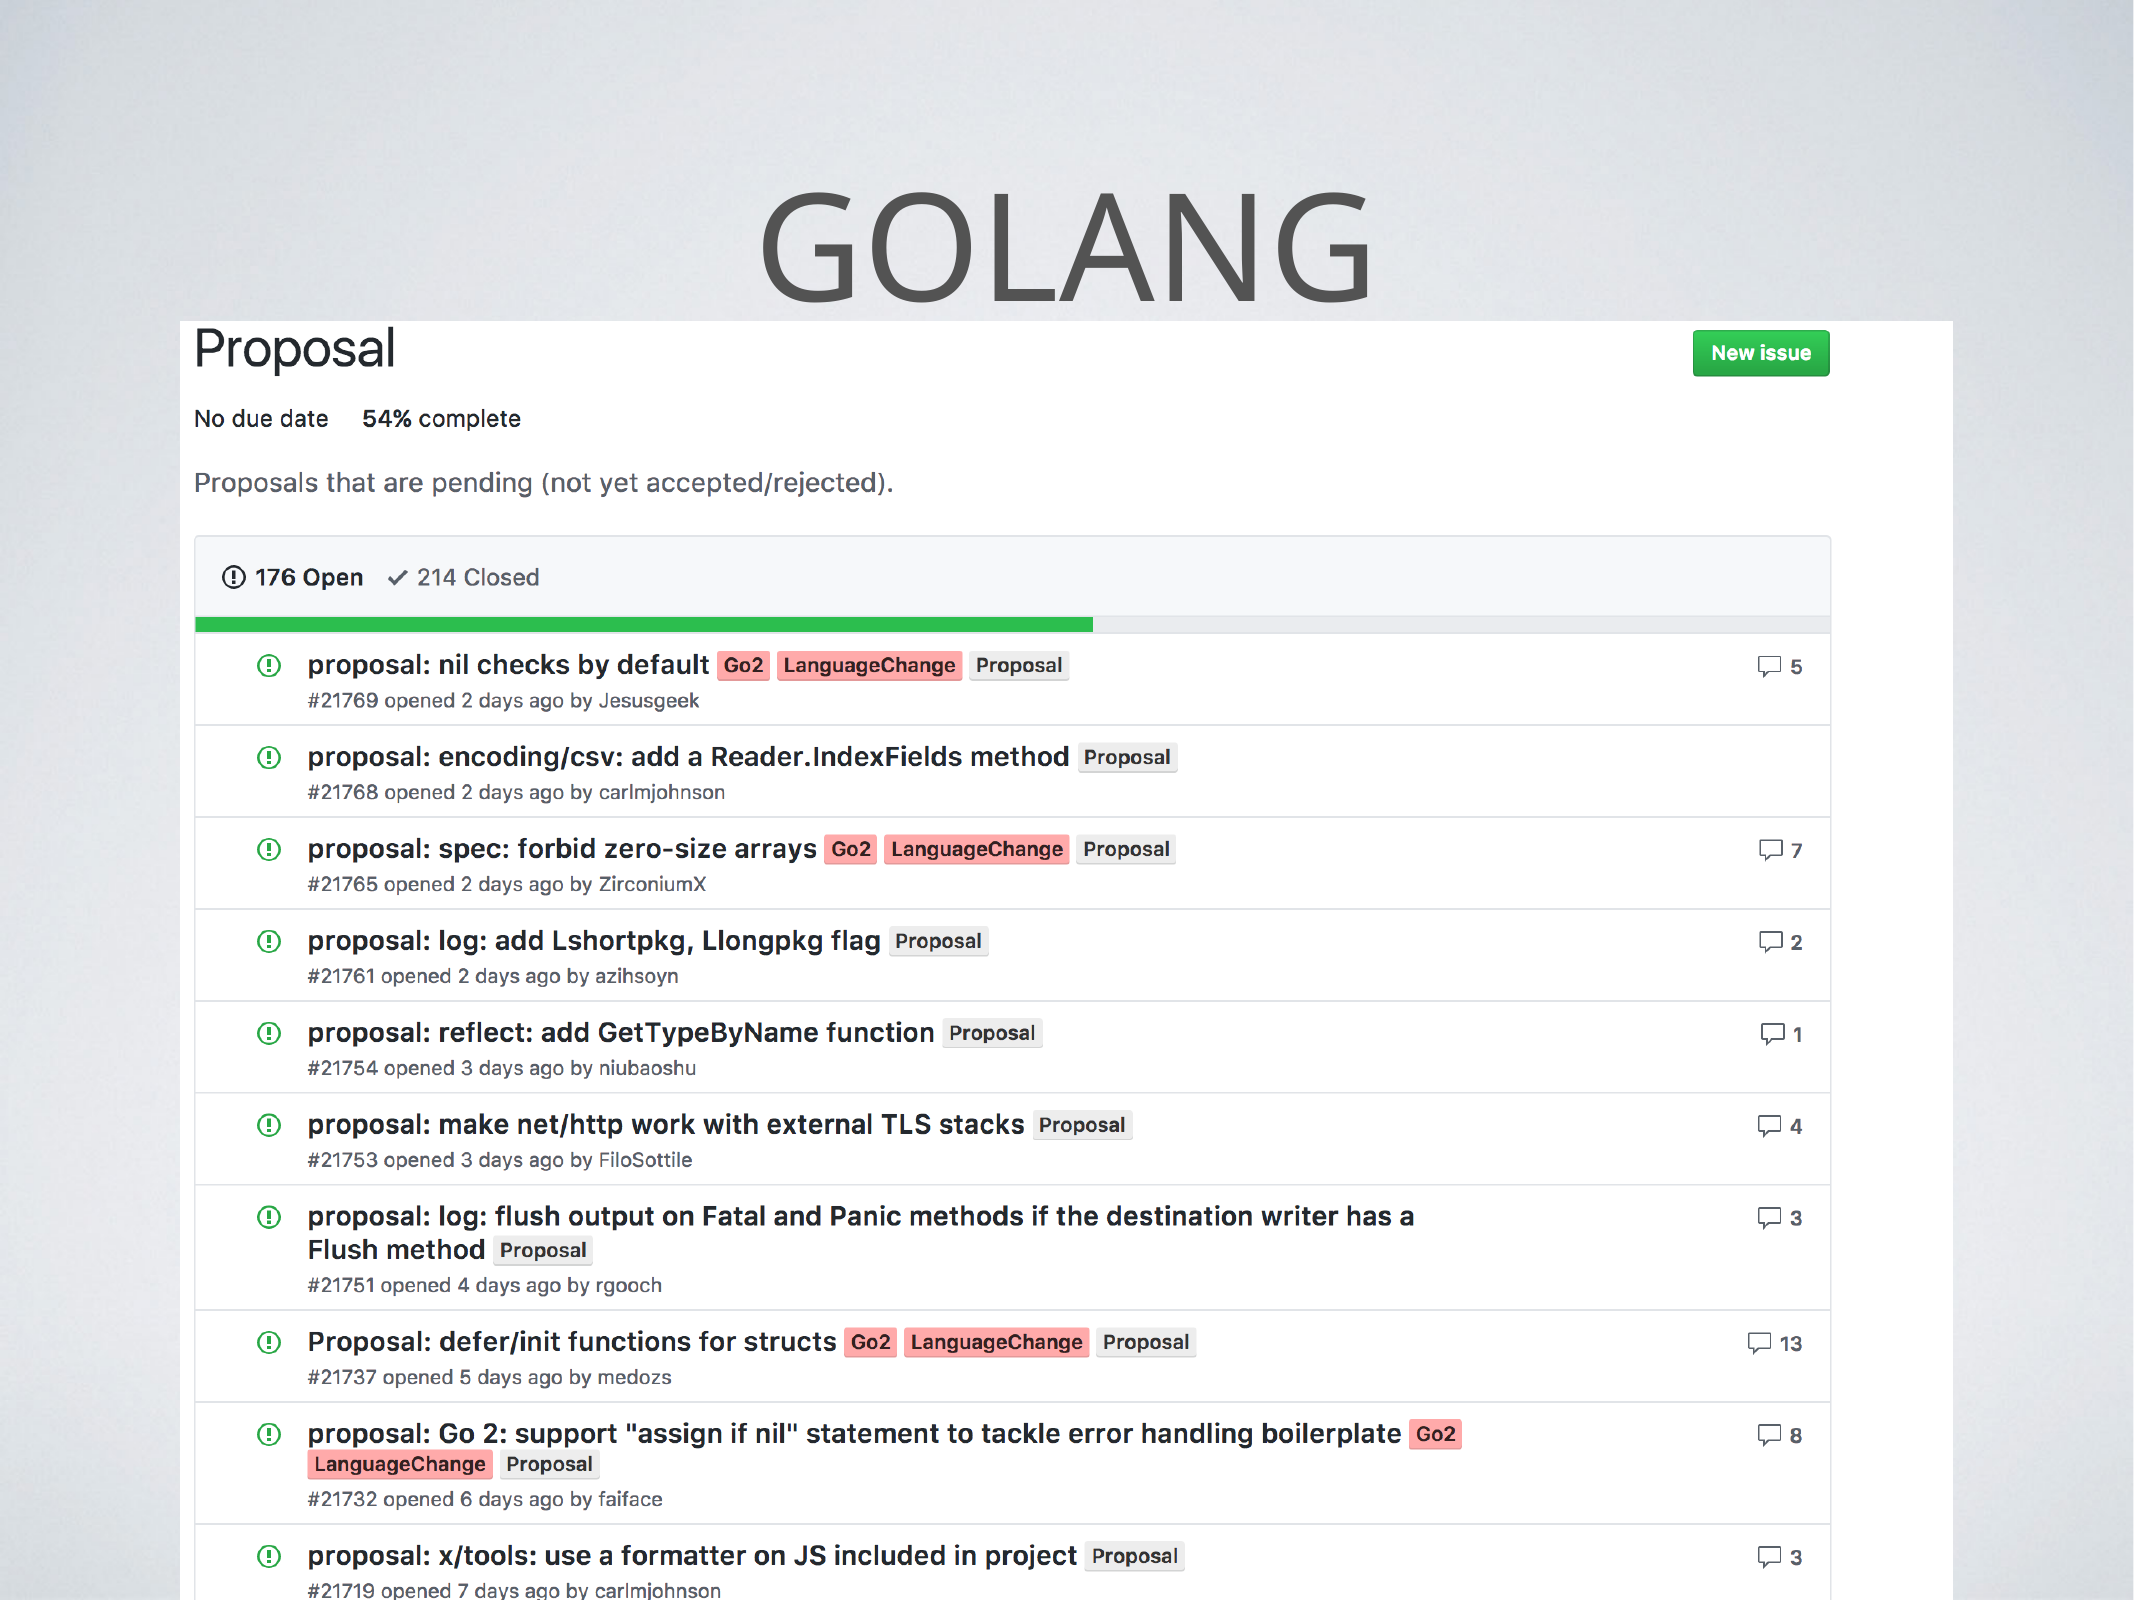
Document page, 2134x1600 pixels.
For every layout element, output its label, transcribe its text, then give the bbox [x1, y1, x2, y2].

title Golang [58, 41, 2075, 442]
picture [0, 0, 2134, 1600]
